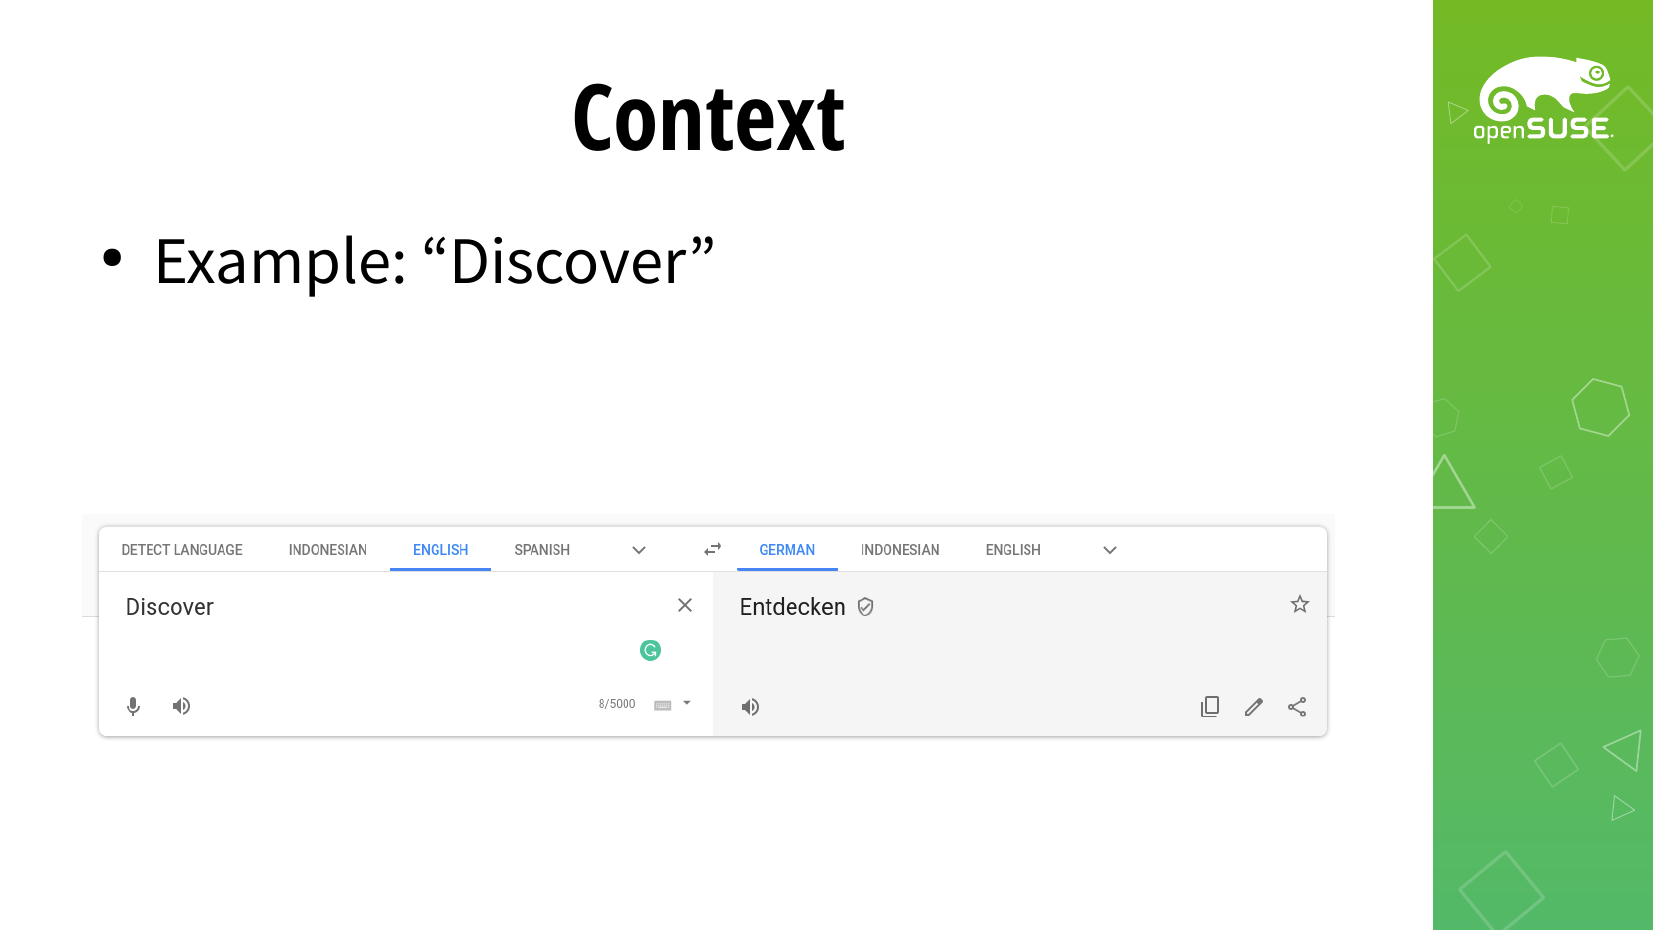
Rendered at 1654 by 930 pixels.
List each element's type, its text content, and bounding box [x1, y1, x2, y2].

list Example: “Discover” [82, 217, 1336, 475]
picture [82, 499, 1335, 757]
title Context [82, 37, 1336, 193]
